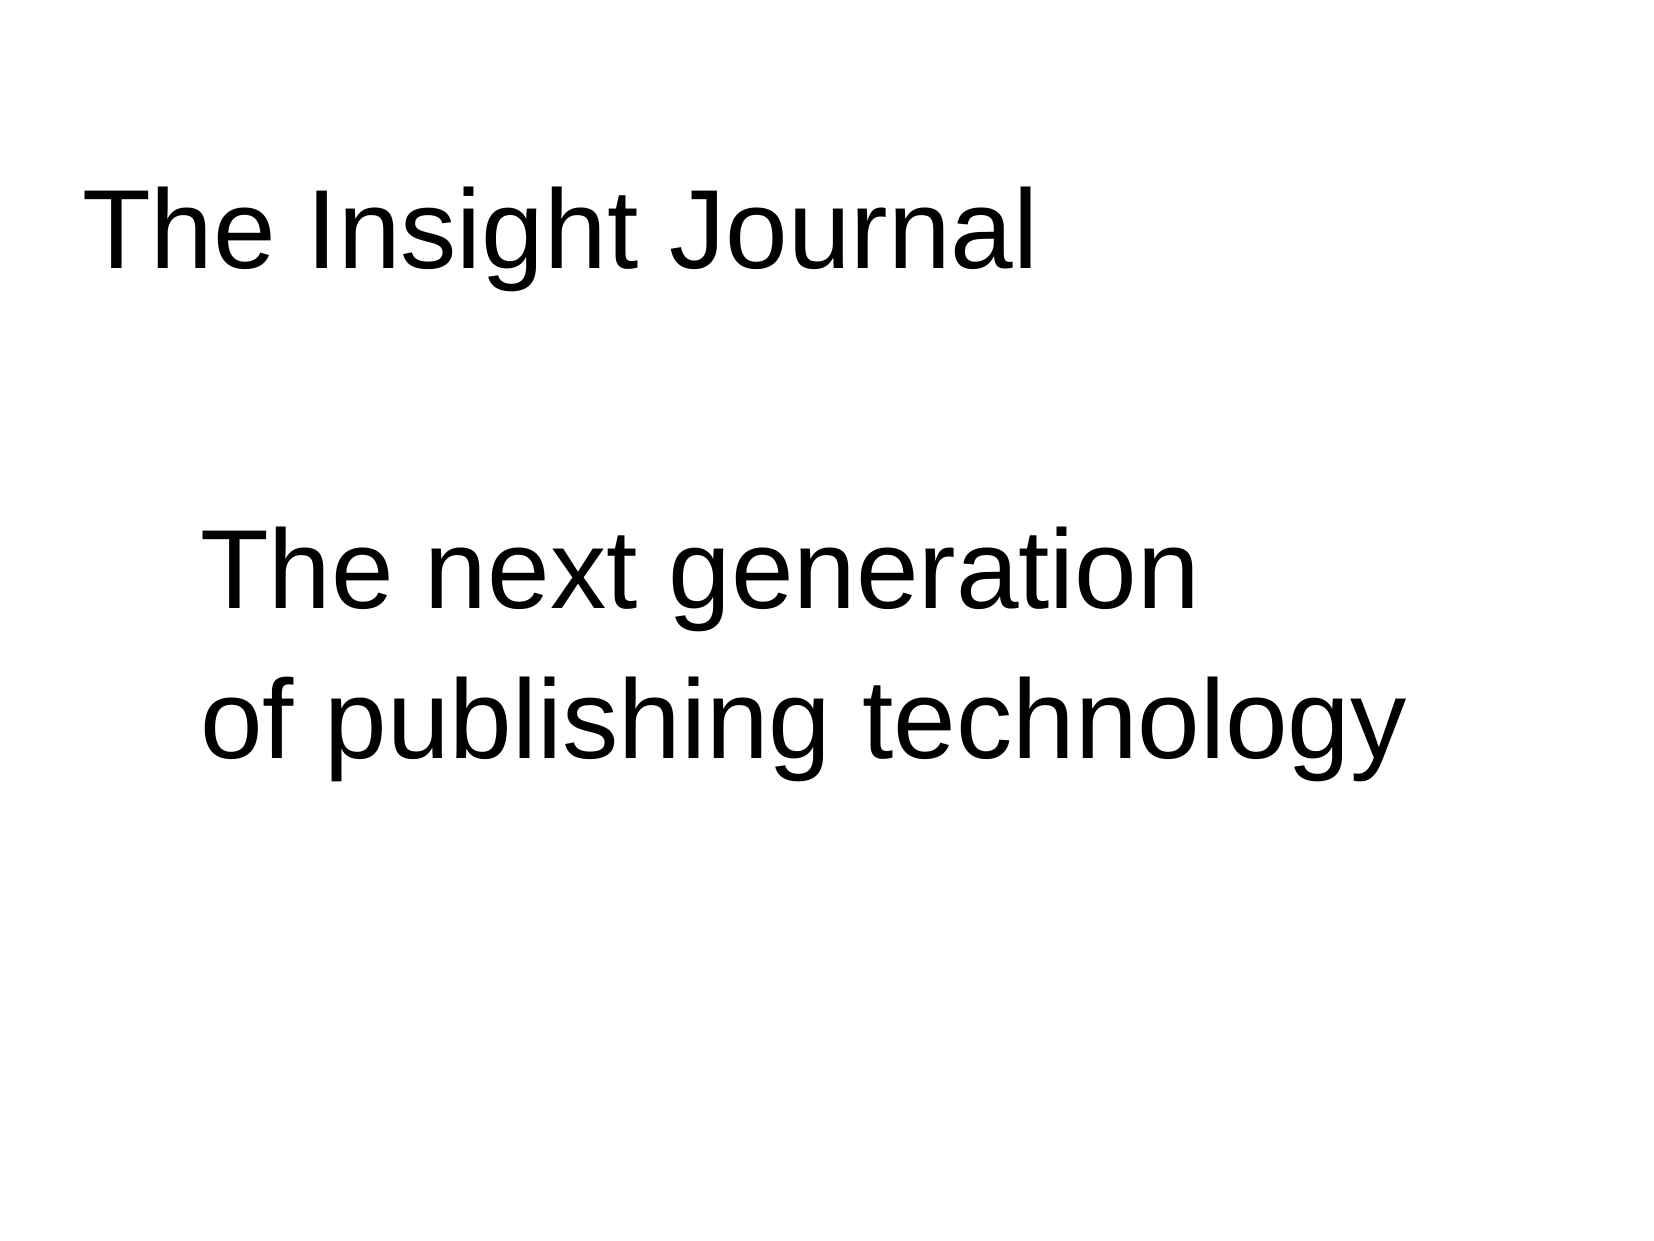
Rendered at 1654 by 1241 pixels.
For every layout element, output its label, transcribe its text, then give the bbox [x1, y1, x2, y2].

title The Insight Journal [66, 31, 1308, 404]
text_box The next generation of publishing technology [184, 411, 1563, 853]
